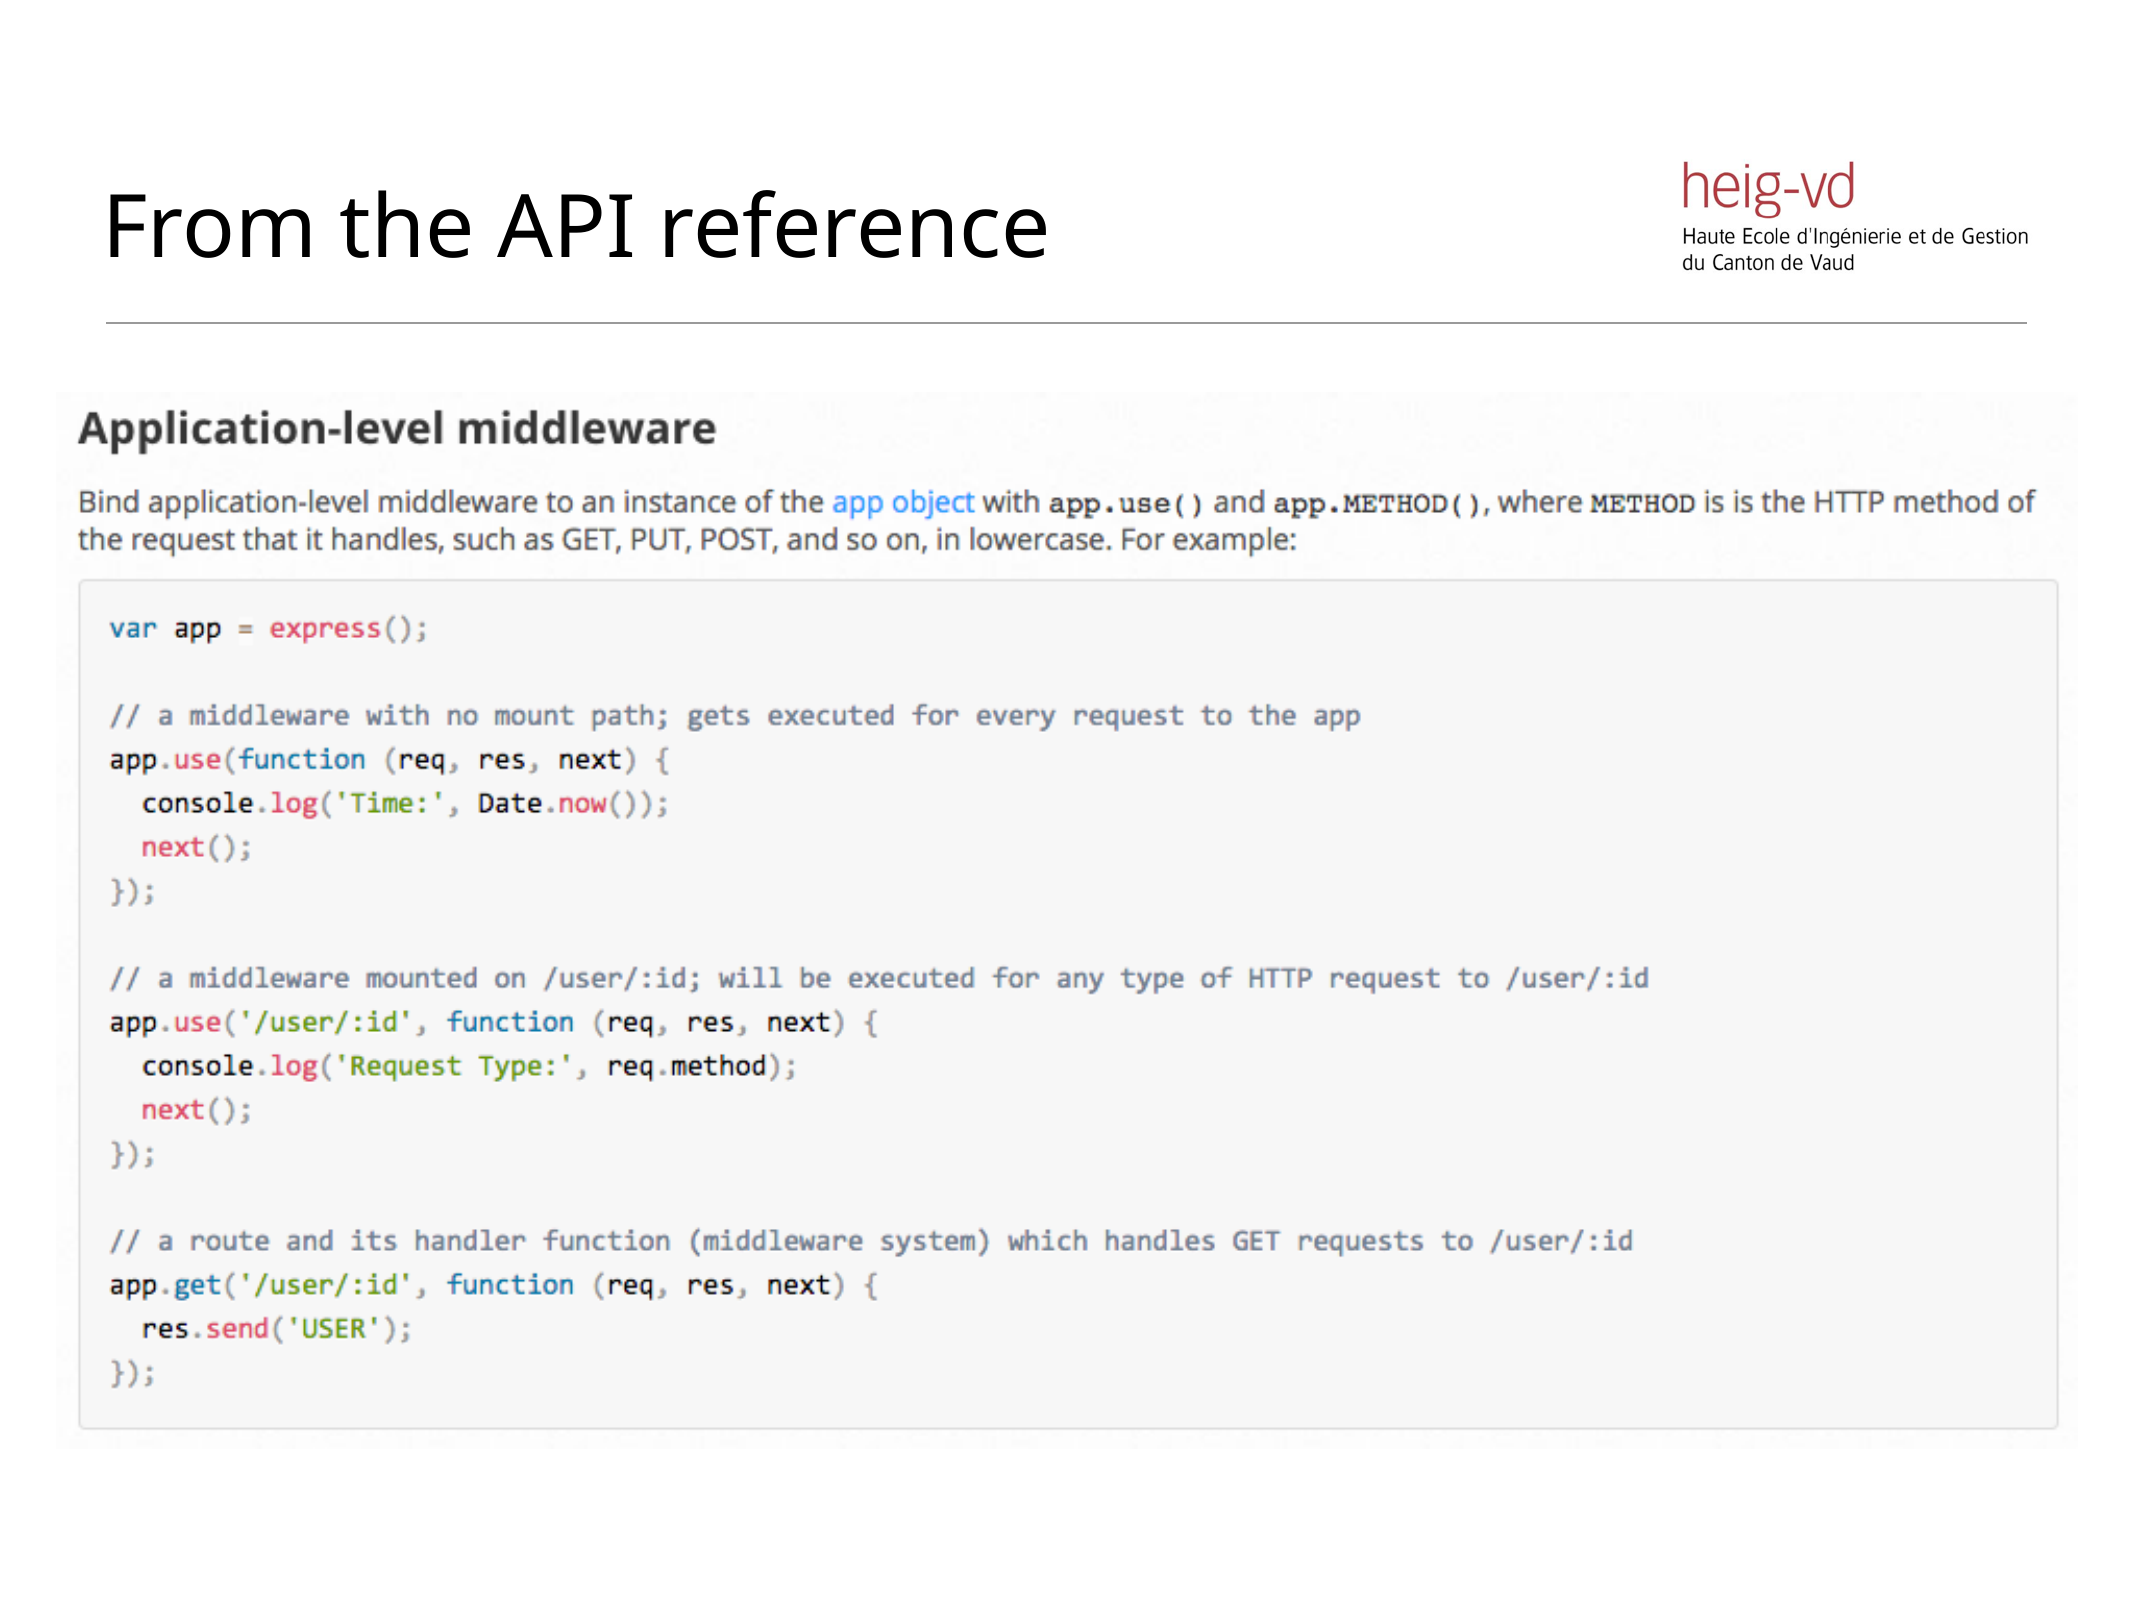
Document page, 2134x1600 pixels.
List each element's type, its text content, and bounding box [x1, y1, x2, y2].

title From the API reference [93, 54, 2040, 284]
picture [56, 392, 2078, 1449]
